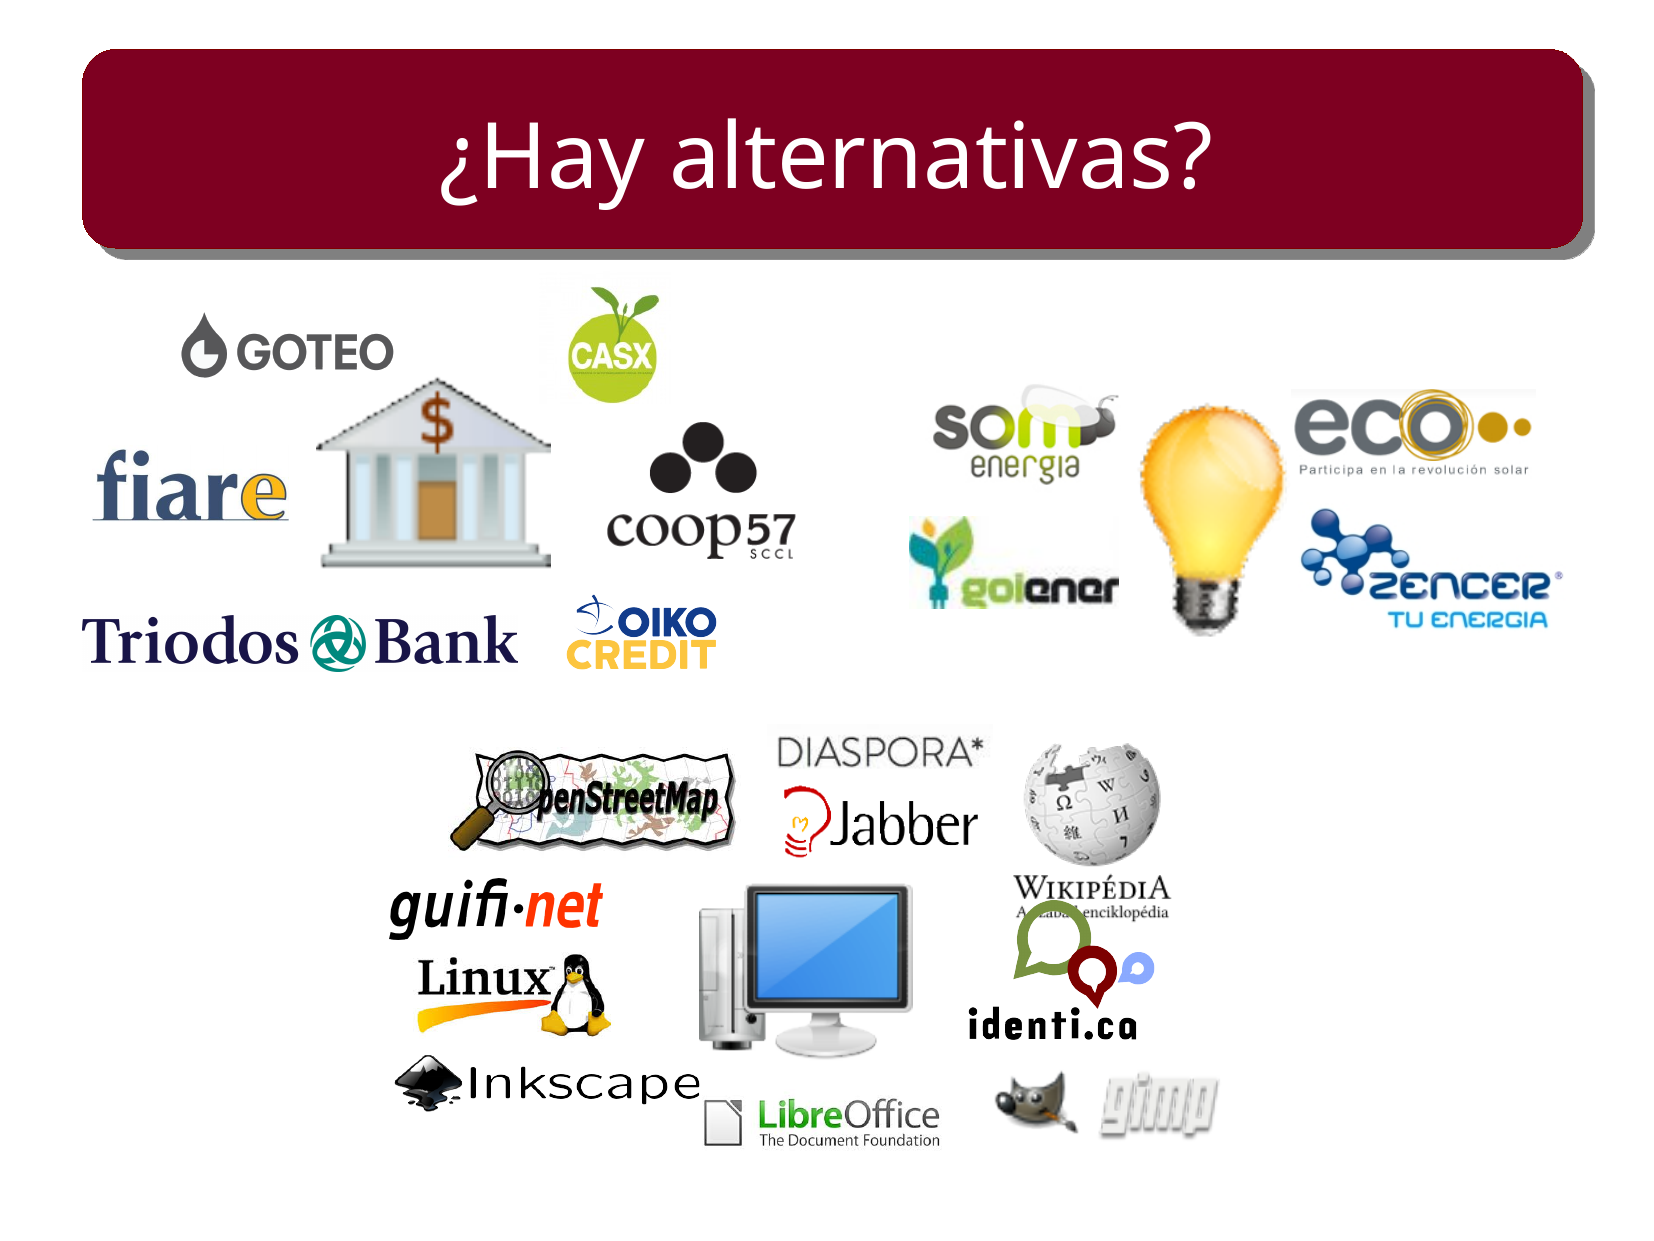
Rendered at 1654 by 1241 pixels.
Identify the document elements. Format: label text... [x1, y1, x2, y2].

picture [968, 724, 1182, 1040]
picture [92, 445, 289, 522]
title ¿Hay alternativas? [82, 49, 1571, 257]
picture [564, 592, 721, 674]
picture [897, 366, 1571, 656]
picture [600, 415, 804, 567]
picture [174, 271, 671, 593]
picture [389, 868, 957, 1166]
picture [82, 615, 518, 672]
picture [448, 724, 993, 864]
picture [980, 1053, 1241, 1158]
